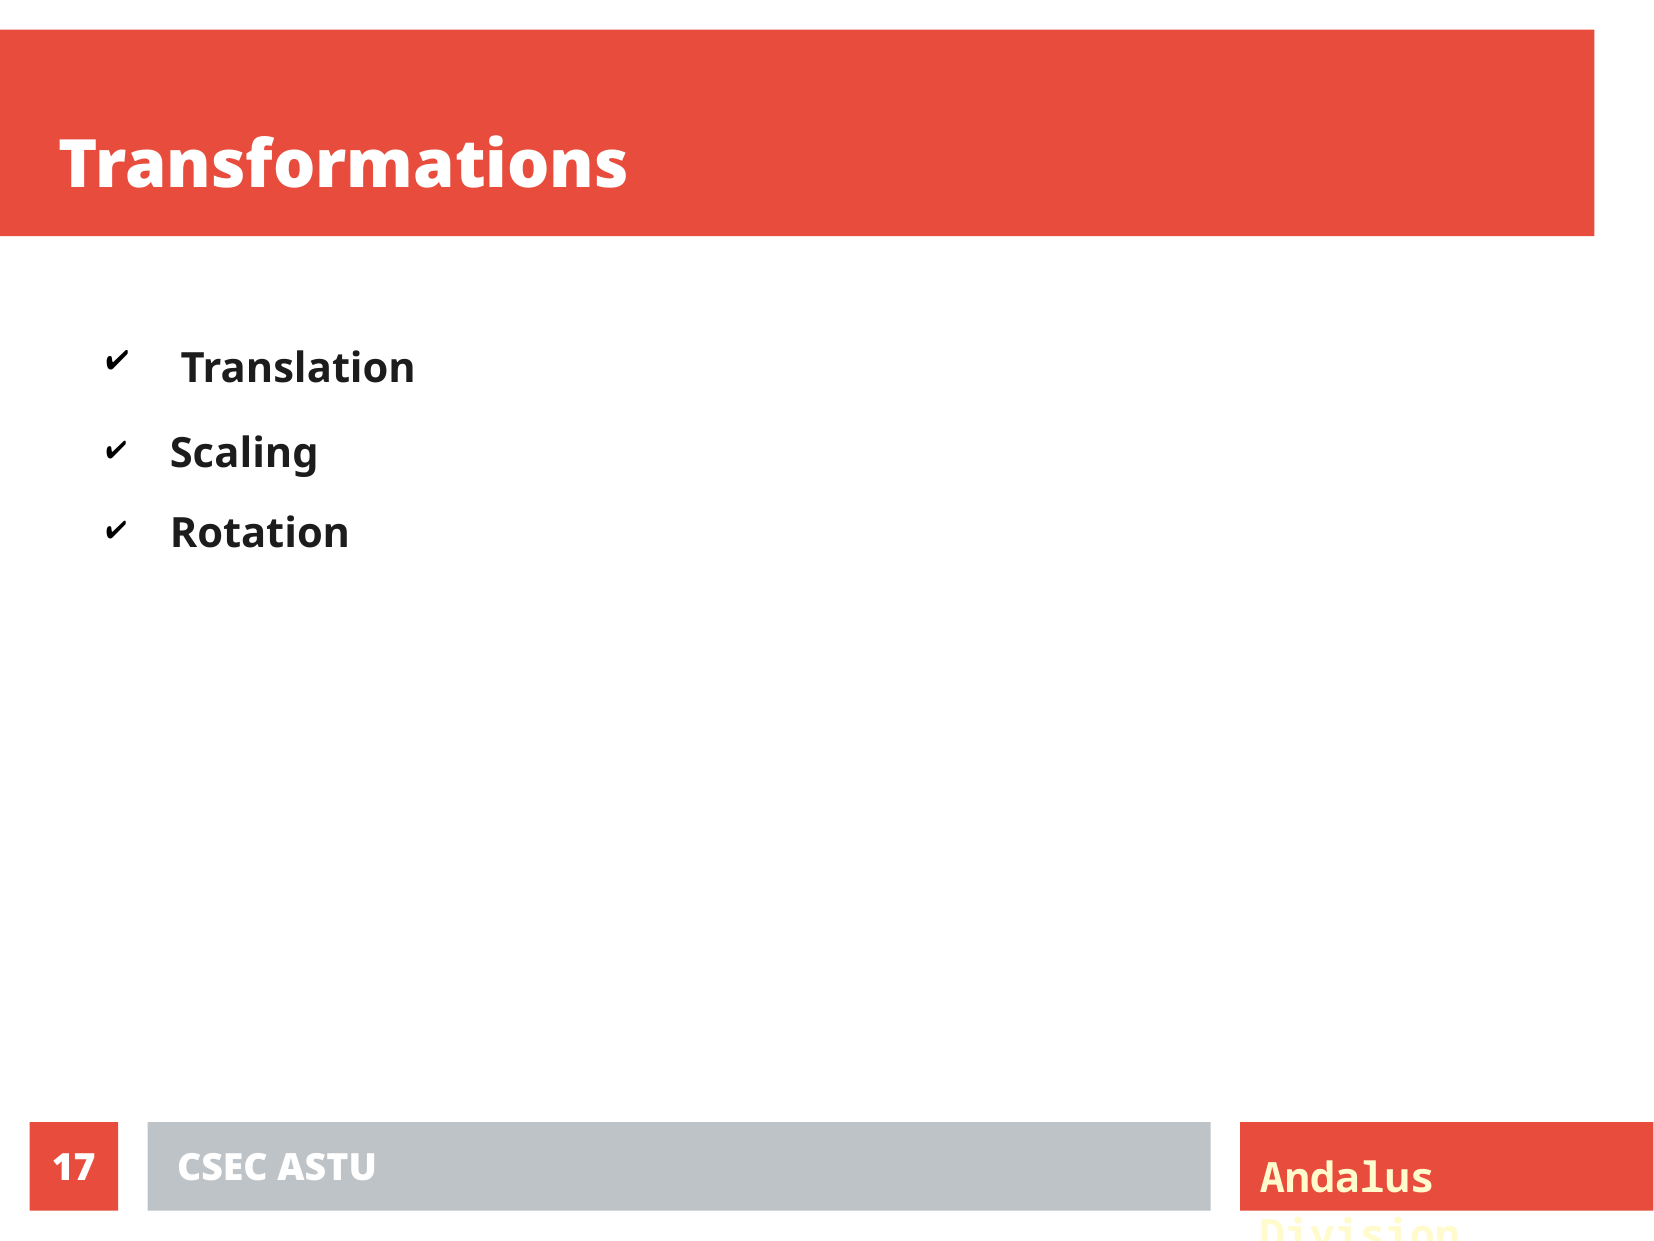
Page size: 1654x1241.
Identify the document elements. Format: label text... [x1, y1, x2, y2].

title Transformations [59, 59, 1595, 207]
list Translation Scaling Rotation [59, 324, 1565, 1093]
text_box Andalus Division [1245, 1140, 1636, 1197]
